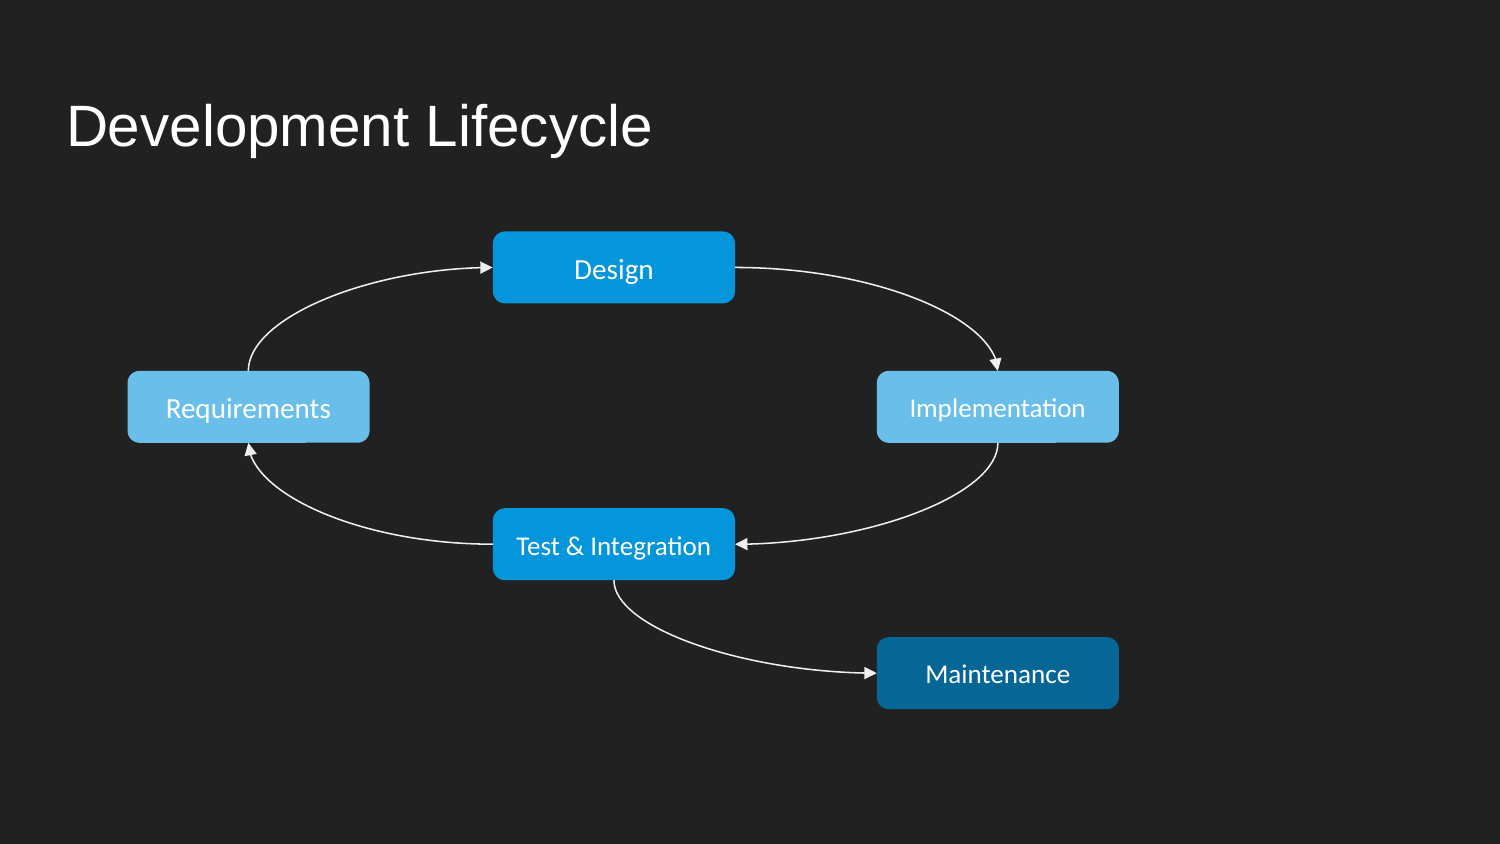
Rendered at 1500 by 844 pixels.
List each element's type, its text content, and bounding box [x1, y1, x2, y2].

text_box Implementation [876, 370, 1119, 443]
text_box Test & Integration [492, 508, 736, 581]
text_box Requirements [127, 370, 370, 443]
text_box Design [492, 231, 736, 304]
title Development Lifecycle [51, 72, 1449, 167]
text_box Maintenance [876, 637, 1119, 710]
